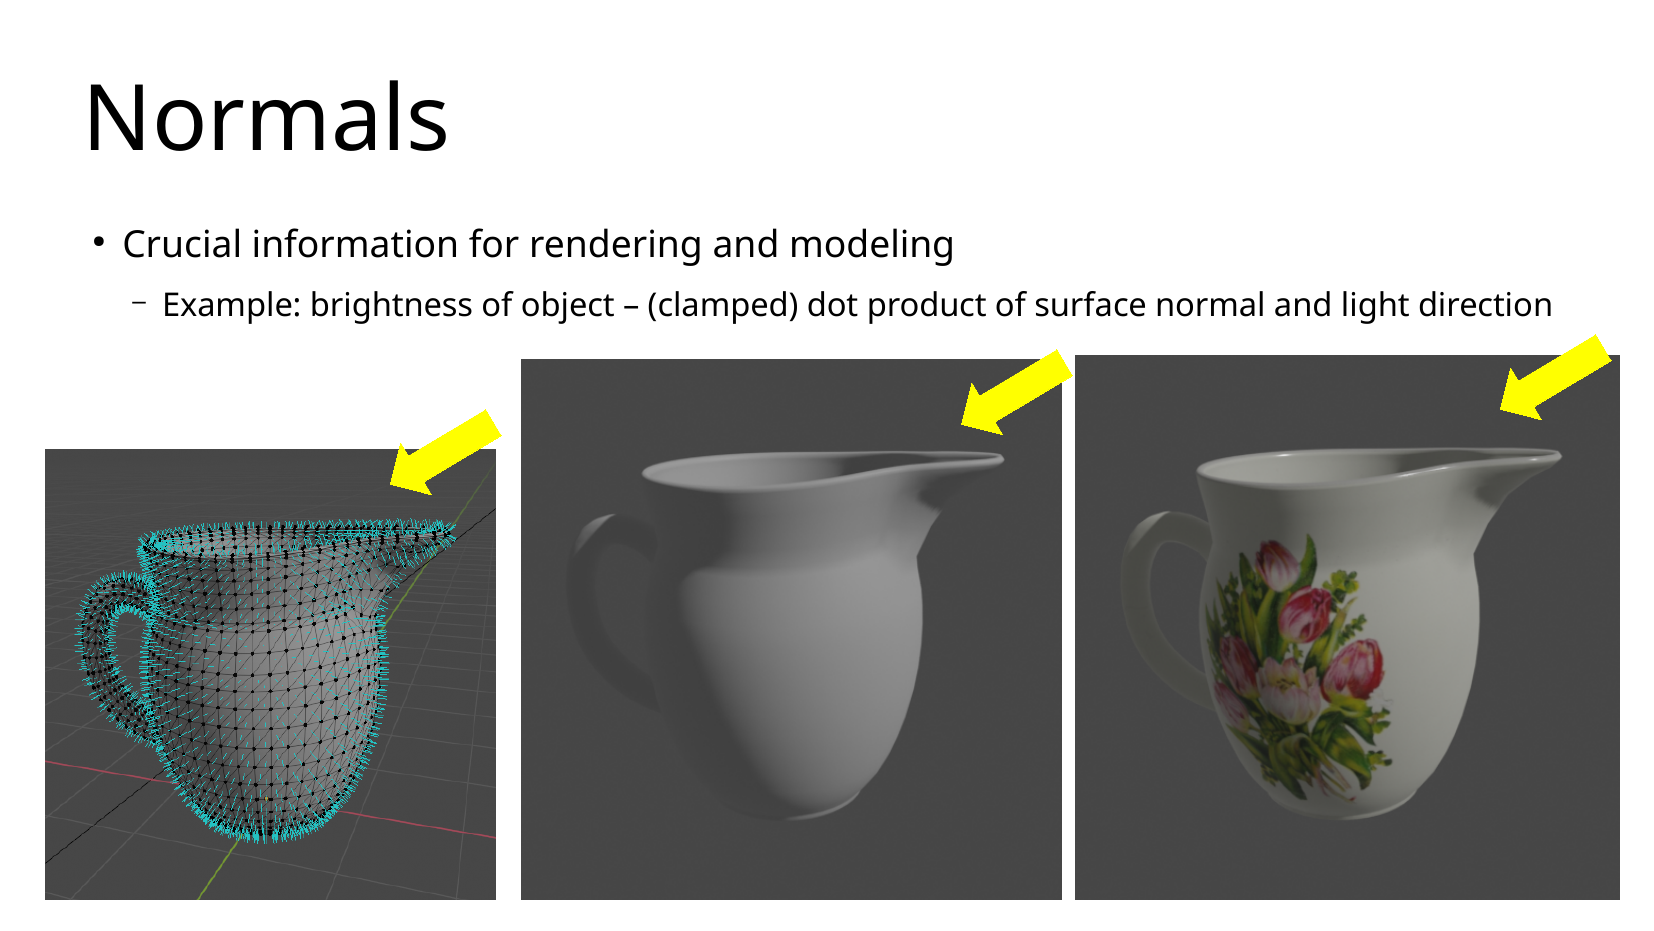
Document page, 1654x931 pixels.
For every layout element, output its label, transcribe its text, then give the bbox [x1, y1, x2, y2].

picture [405, 449, 418, 455]
title Normals [82, 37, 1571, 193]
picture [1075, 355, 1621, 901]
list Crucial information for rendering and modeling Example: brightness of object – (clamped) dot product of surface normal and light direction [82, 217, 1571, 331]
text_box [1500, 334, 1612, 420]
text_box [390, 409, 502, 495]
picture [521, 359, 1062, 901]
picture [45, 449, 496, 901]
text_box [961, 349, 1073, 435]
